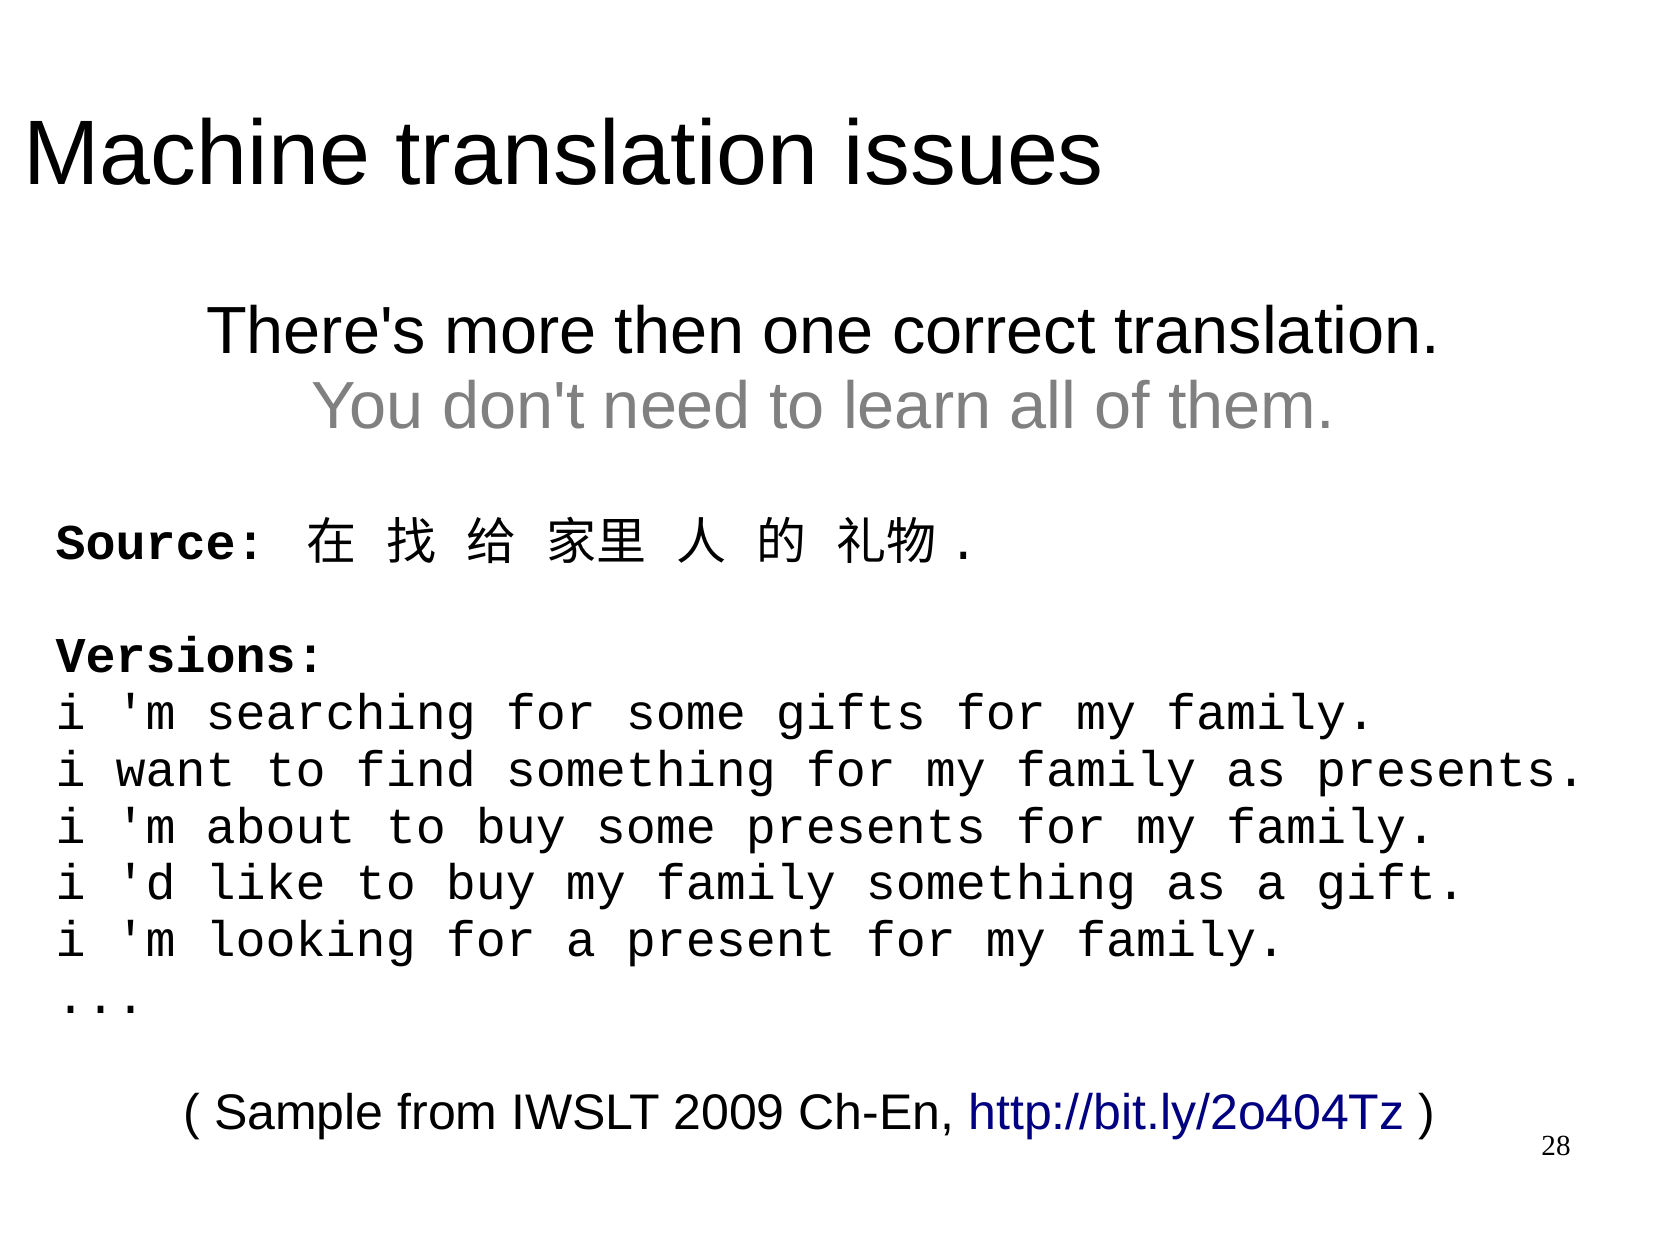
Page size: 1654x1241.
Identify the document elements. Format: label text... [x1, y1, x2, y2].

title Machine translation issues [23, 49, 1512, 257]
text_box There's more then one correct translation. You don't need to learn all of them. Source: 在 找 给 家里 人 的 礼物. Versions: i 'm searching for some gifts for my family. i want to find something for my family as presents. i 'm about to buy some presents for my family. i 'd like to buy my family something as a gift. i 'm looking for a present for my family. ... ( Sample from IWSLT 2009 Ch-En, http://bit.ly/2o404Tz ) [40, 285, 1607, 1166]
